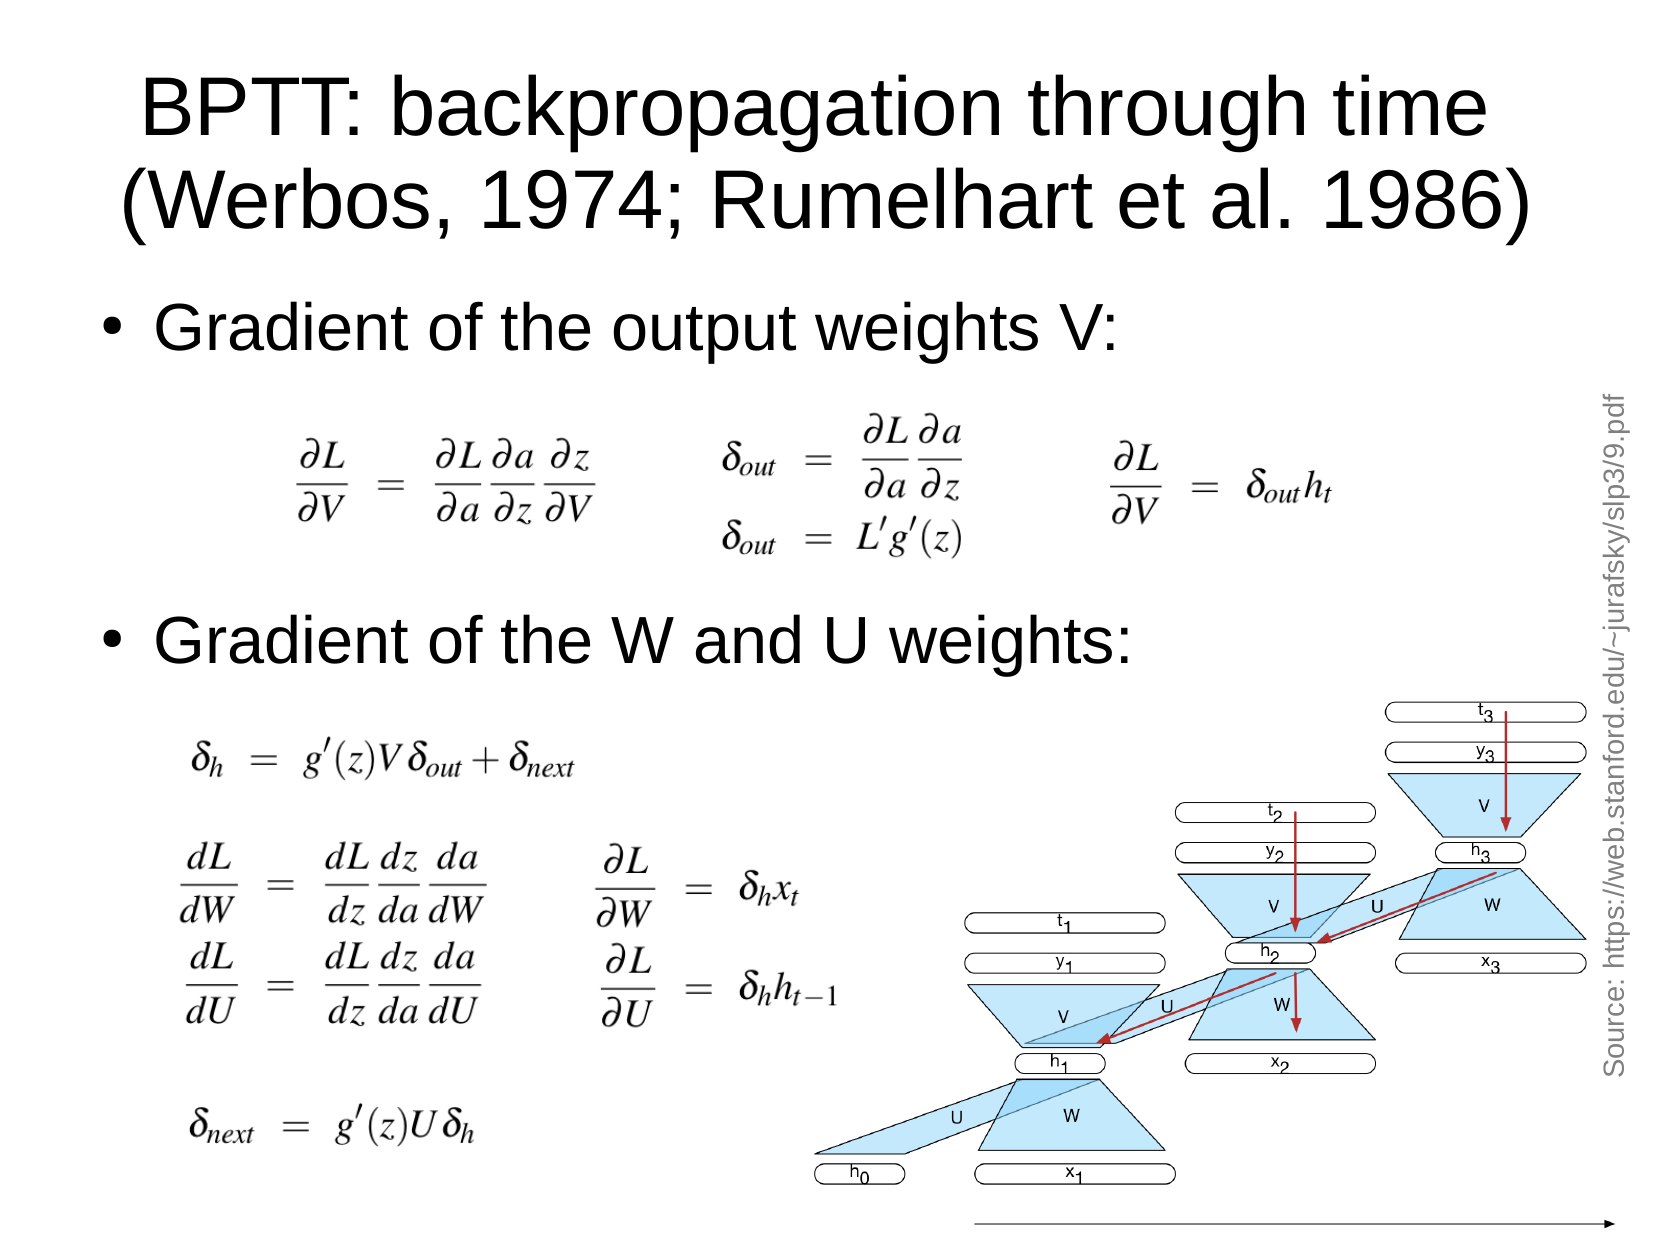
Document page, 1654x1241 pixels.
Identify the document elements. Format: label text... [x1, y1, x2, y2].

picture [168, 833, 511, 1045]
list Gradient of the output weights V: Gradient of the W and U weights: [82, 290, 1571, 1010]
text_box Source: https://web.stanford.edu/~jurafsky/slp3/9.pdf [1590, 330, 1647, 1094]
picture [264, 408, 623, 540]
picture [1086, 425, 1352, 534]
picture [680, 404, 985, 574]
title BPTT: backpropagation through time (Werbos, 1974; Rumelhart et al. 1986) [82, 49, 1571, 257]
picture [165, 1085, 486, 1165]
picture [578, 689, 1616, 1230]
picture [166, 716, 601, 799]
